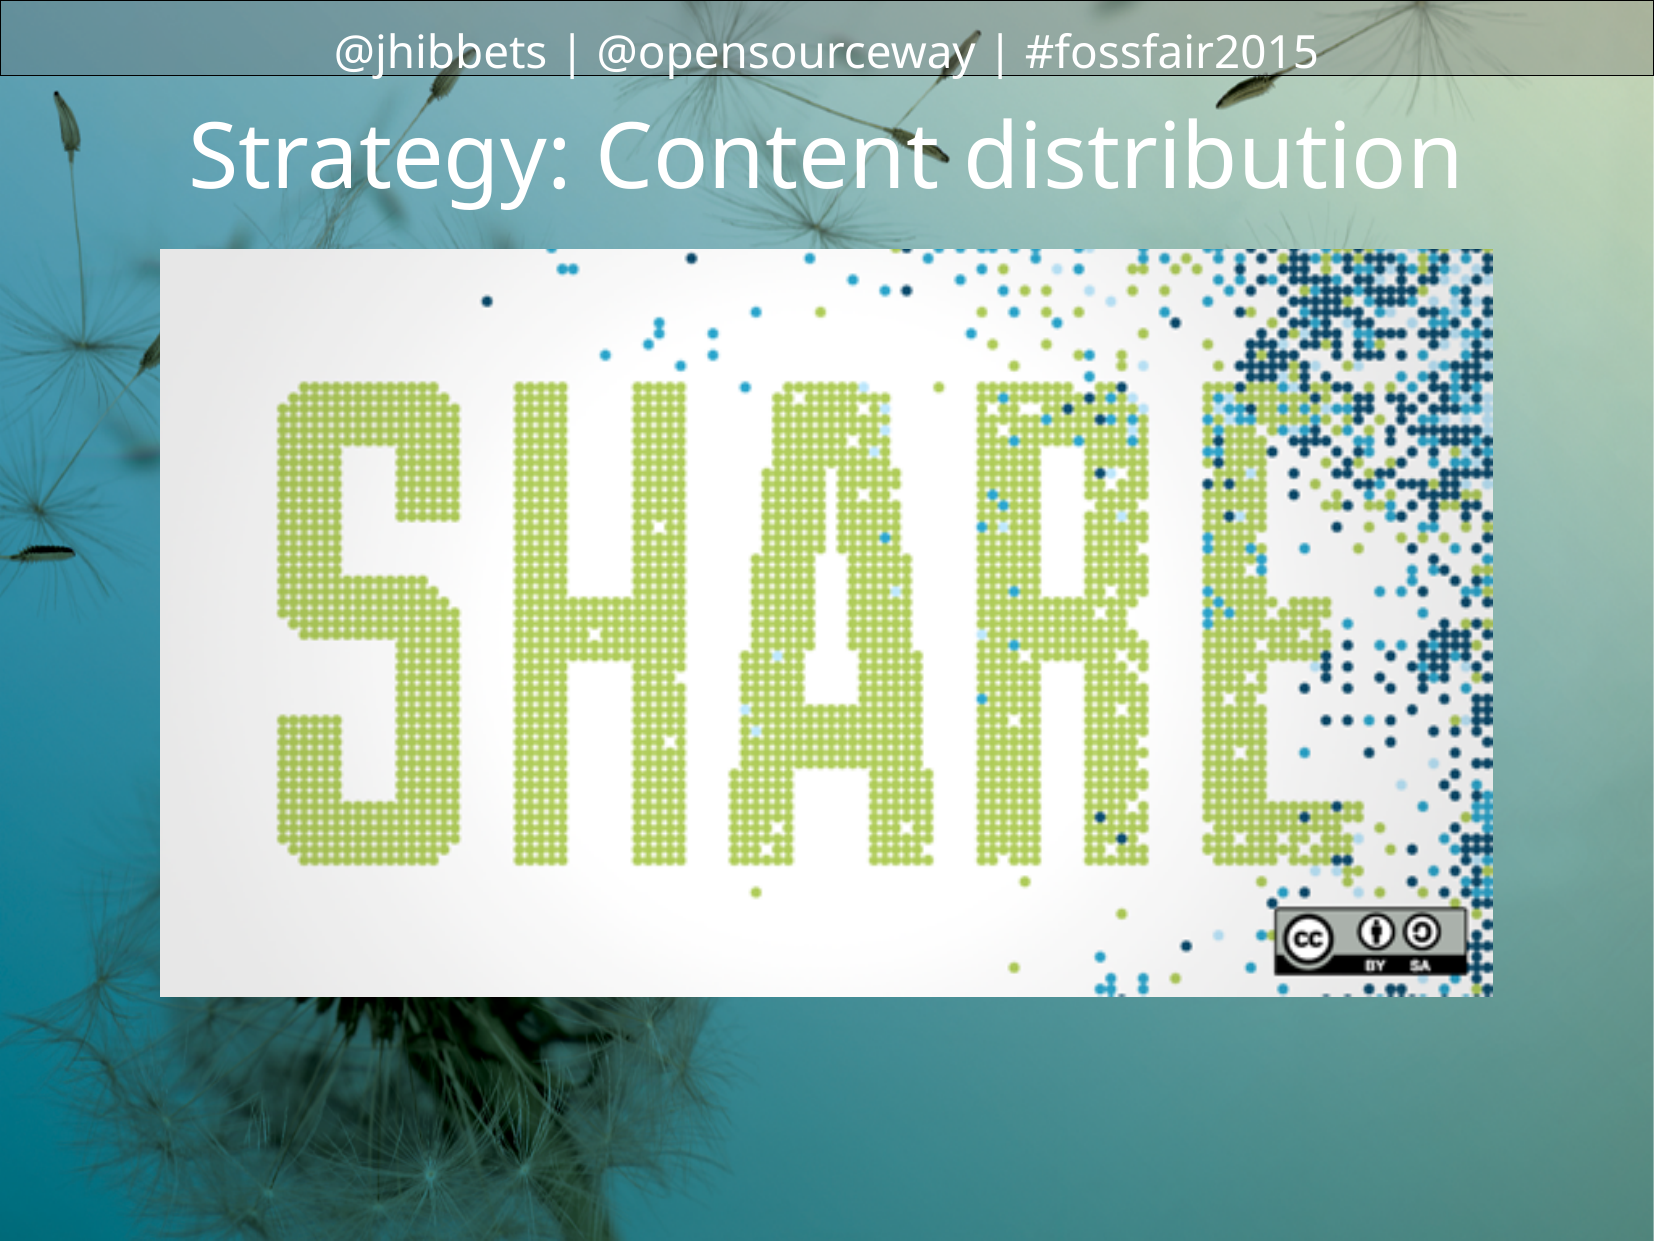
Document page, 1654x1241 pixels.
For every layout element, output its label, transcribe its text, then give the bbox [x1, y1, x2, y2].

title Strategy: Content distribution [82, 49, 1571, 257]
picture [0, 76, 1654, 1241]
